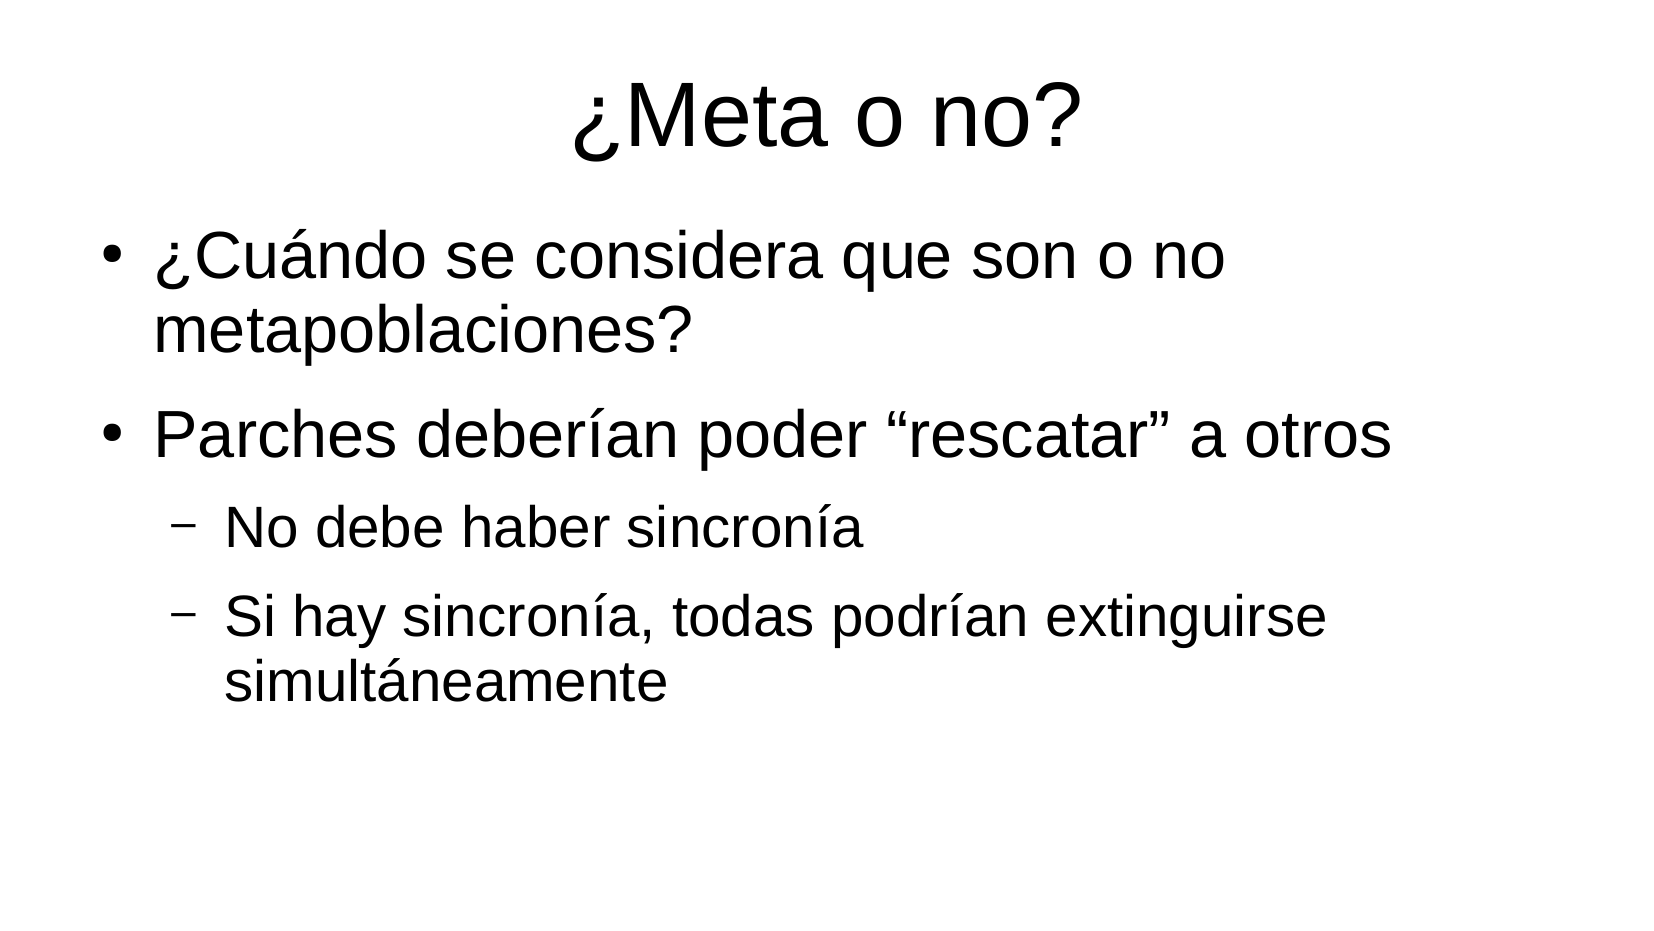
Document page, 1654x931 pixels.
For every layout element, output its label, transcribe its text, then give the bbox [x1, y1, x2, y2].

list ¿Cuándo se considera que son o no metapoblaciones? Parches deberían poder “rescatar” a otros No debe haber sincronía Si hay sincronía, todas podrían extinguirse simultáneamente [82, 217, 1571, 758]
title ¿Meta o no? [82, 37, 1571, 193]
